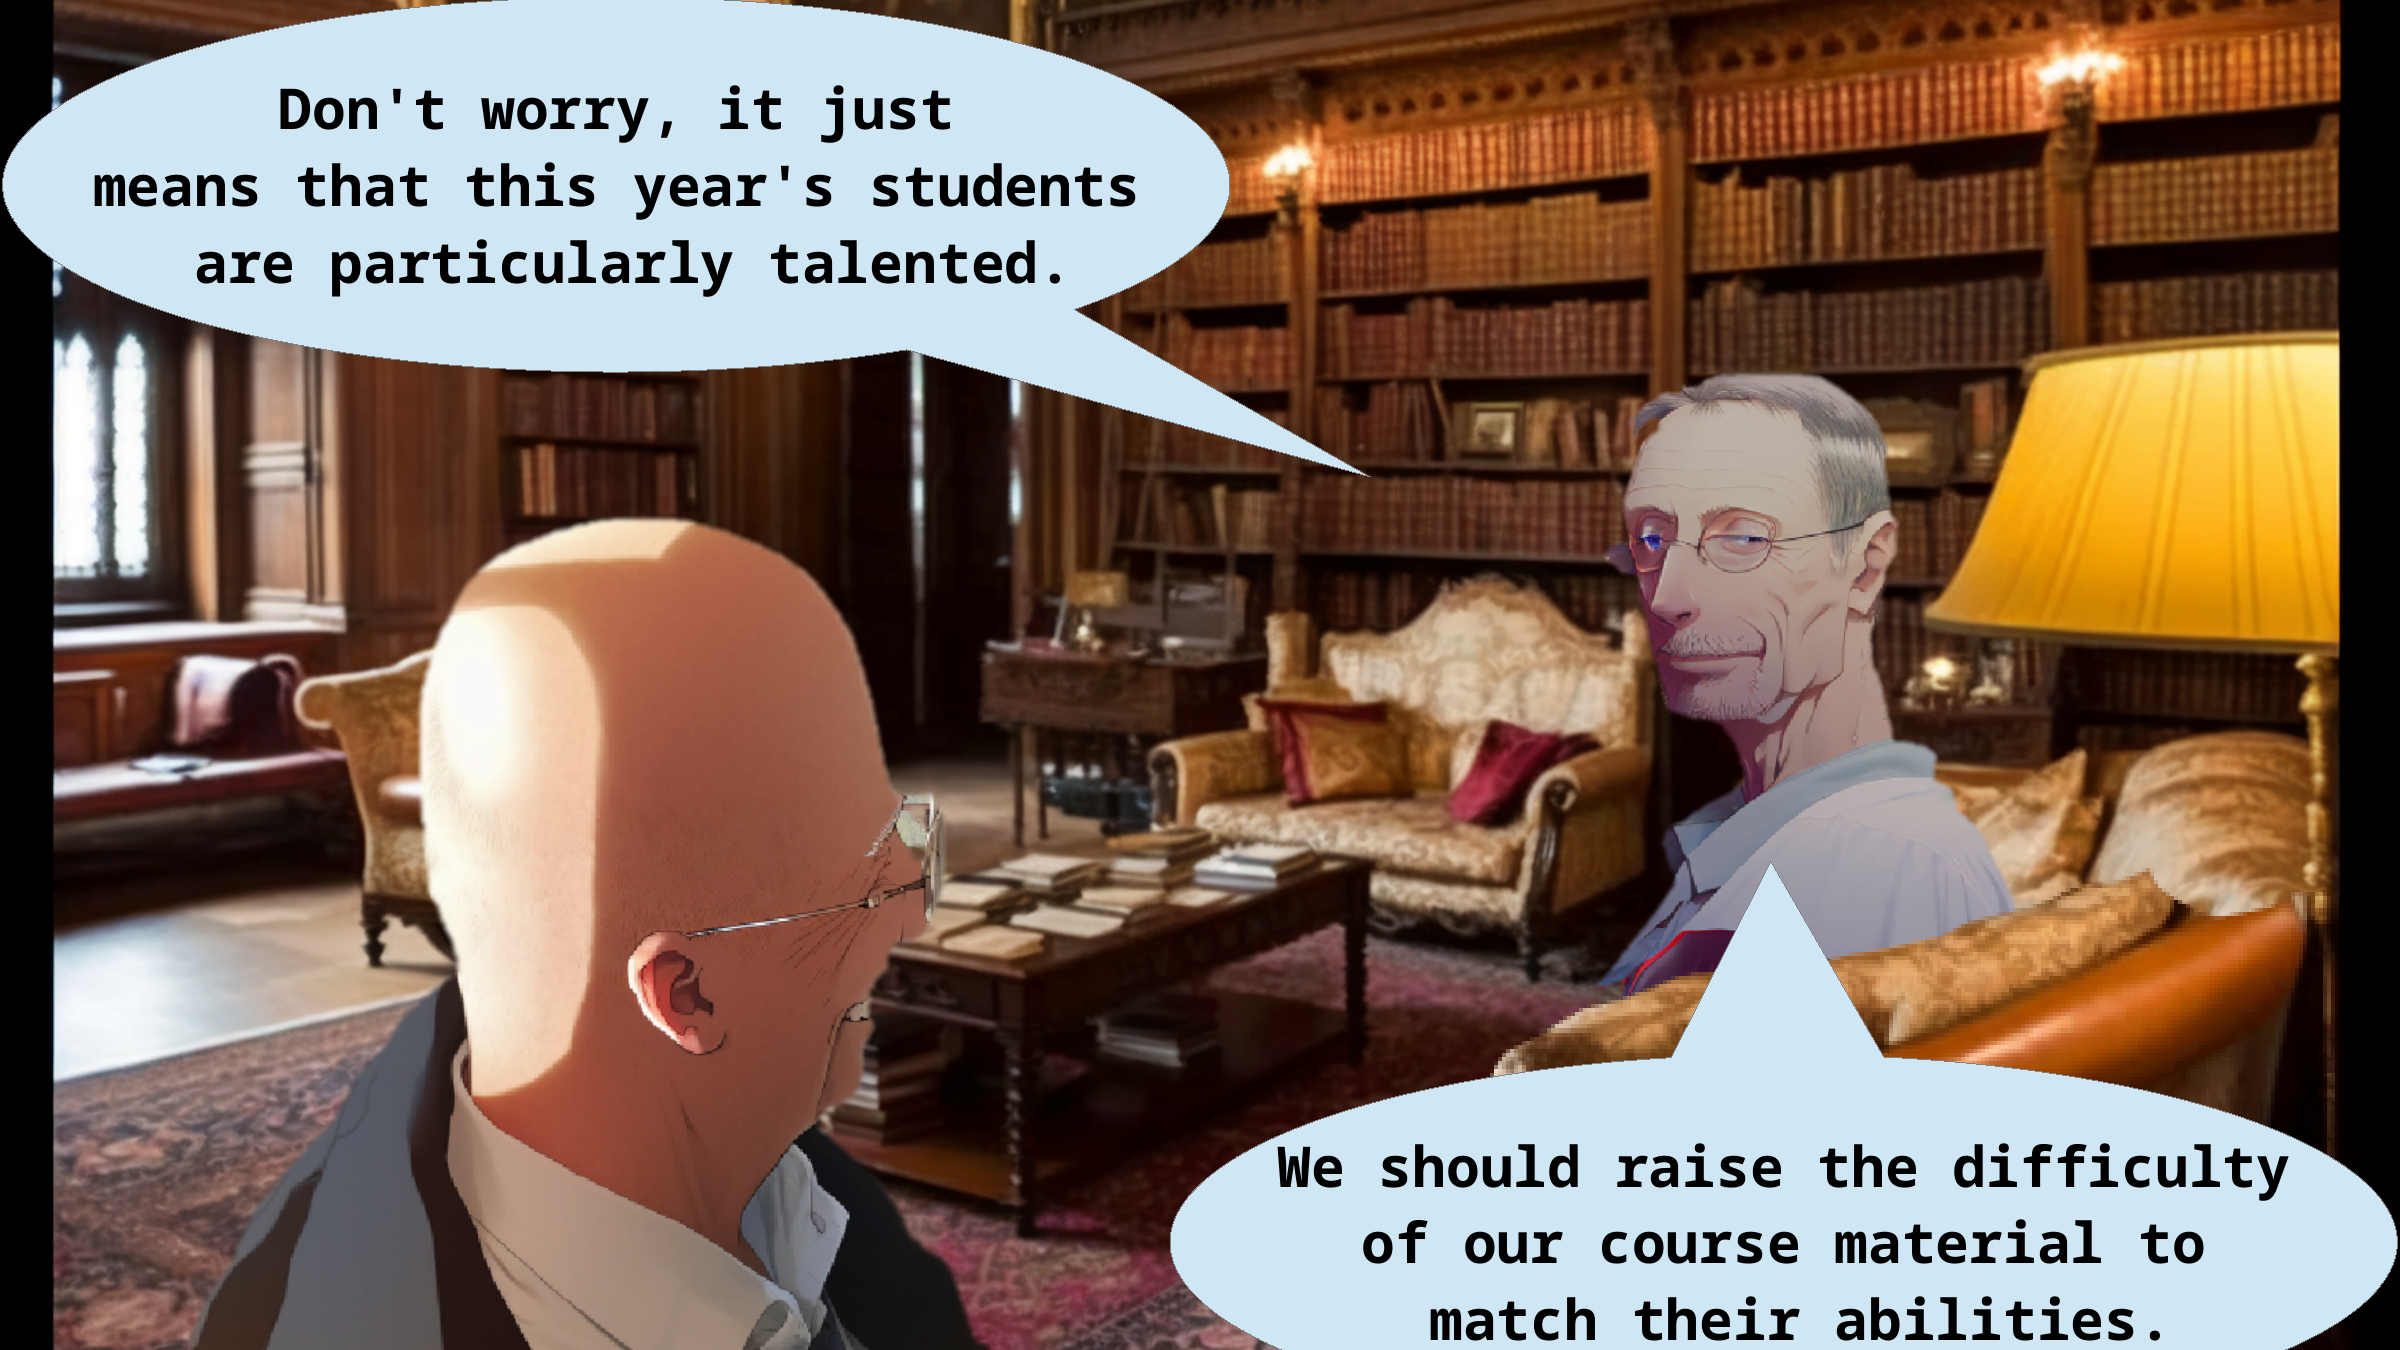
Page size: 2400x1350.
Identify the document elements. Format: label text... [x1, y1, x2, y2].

text_box Don't worry, it just means that this year's students are particularly talented. [2, 0, 1371, 477]
picture [0, 0, 2400, 1350]
text_box We should raise the difficulty of our course material to match their abilities. [1170, 861, 2398, 1350]
